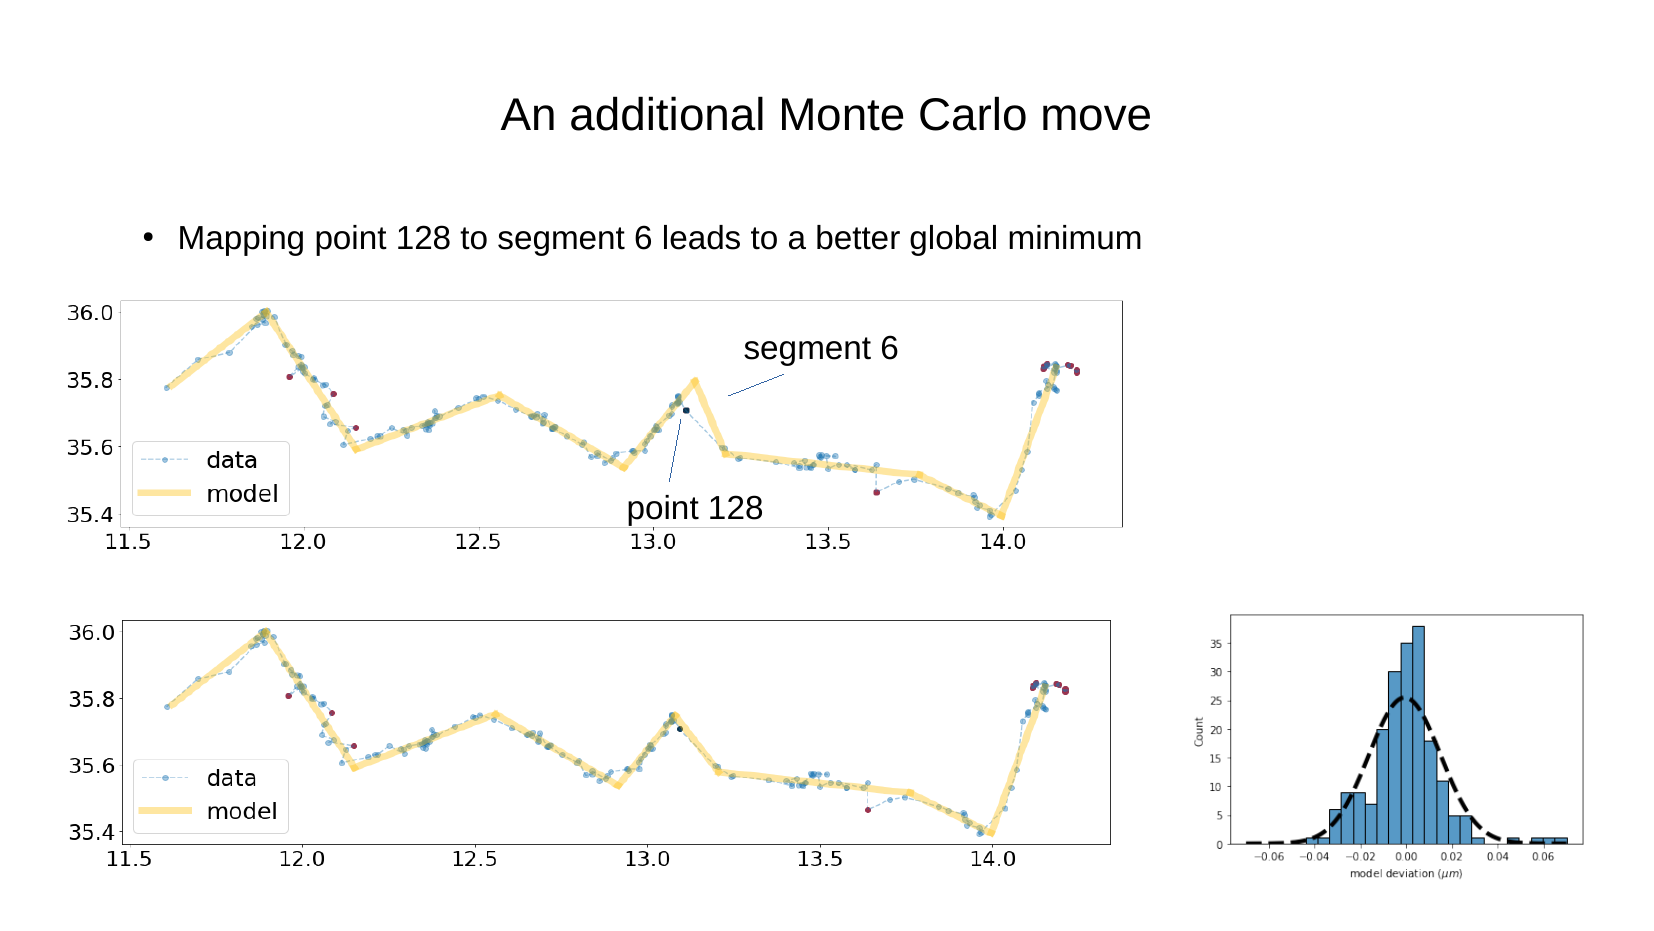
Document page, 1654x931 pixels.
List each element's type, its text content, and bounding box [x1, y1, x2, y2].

text_box segment 6 [728, 322, 935, 375]
title An additional Monte Carlo move [82, 37, 1571, 193]
text_box point 128 [611, 481, 888, 581]
picture [59, 294, 1128, 559]
picture [61, 614, 1116, 876]
picture [1187, 608, 1589, 888]
text_box Mapping point 128 to segment 6 leads to a better global minimum [127, 211, 1255, 282]
